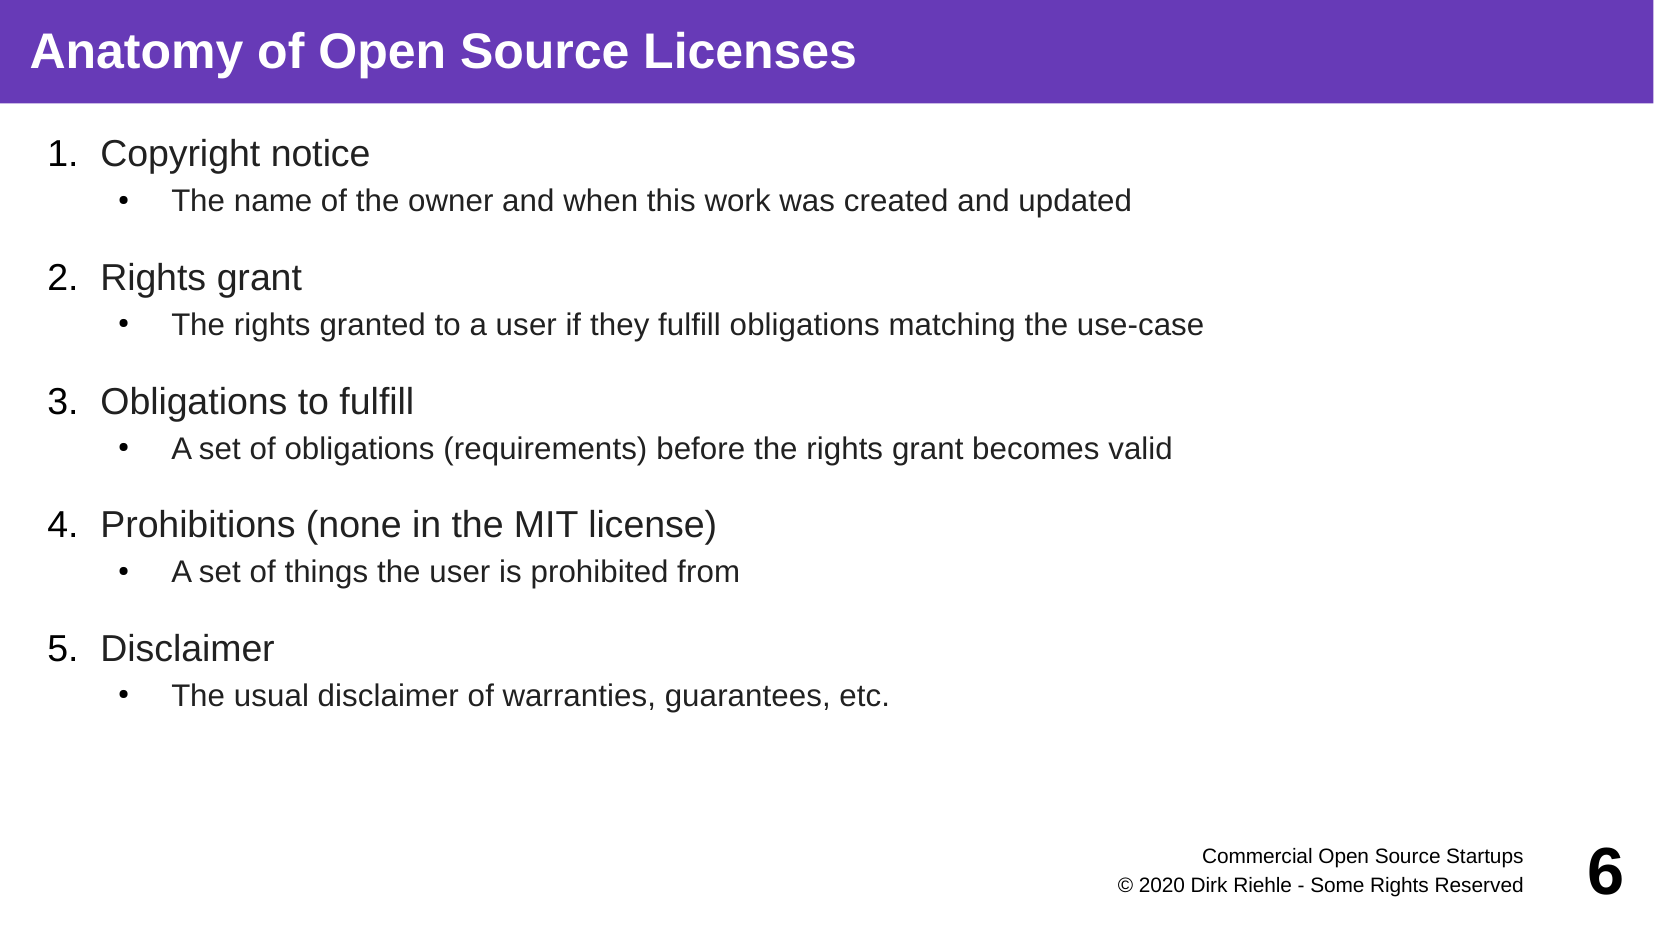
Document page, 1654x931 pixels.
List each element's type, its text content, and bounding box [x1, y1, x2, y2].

list Copyright notice The name of the owner and when this work was created and updated Rights grant The rights granted to a user if they fulfill obligations matching the use-case Obligations to fulfill A set of obligations (requirements) before the rights grant becomes valid Prohibitions (none in the MIT license) A set of things the user is prohibited from Disclaimer The usual disclaimer of warranties, guarantees, etc. [29, 132, 1625, 813]
title Anatomy of Open Source Licenses [0, 0, 1654, 104]
